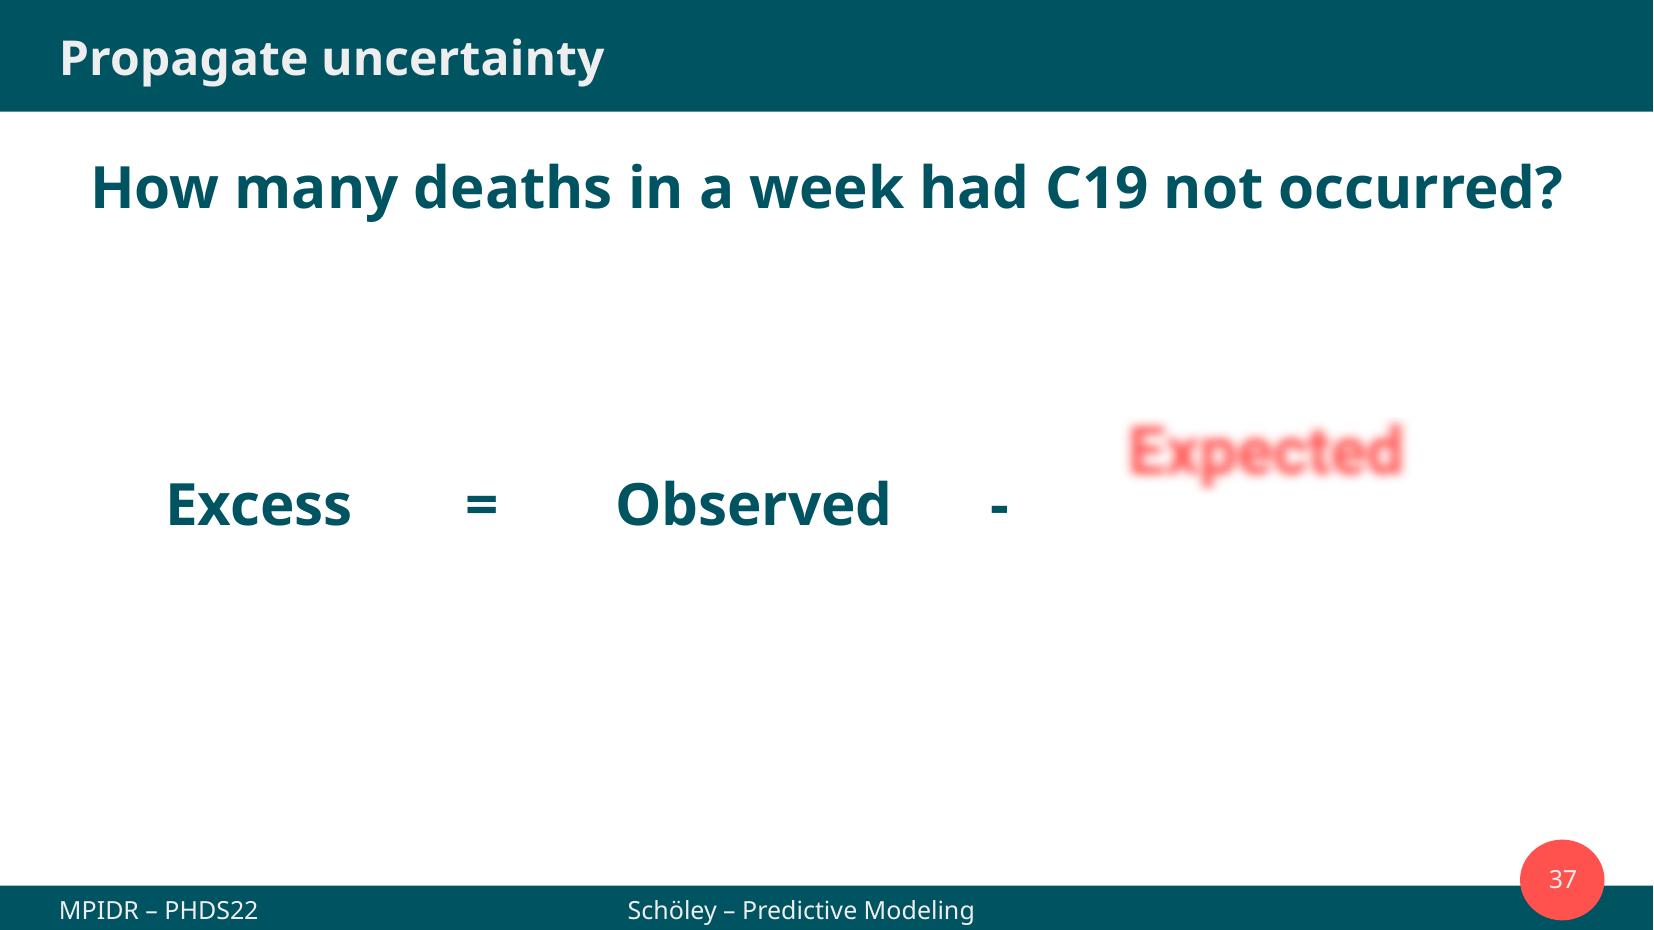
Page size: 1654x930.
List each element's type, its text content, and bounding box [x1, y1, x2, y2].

title Propagate uncertainty [58, 0, 1594, 117]
picture [1046, 358, 1486, 553]
text_box How many deaths in a week had C19 not occurred? Excess = Observed - [75, 139, 1552, 837]
